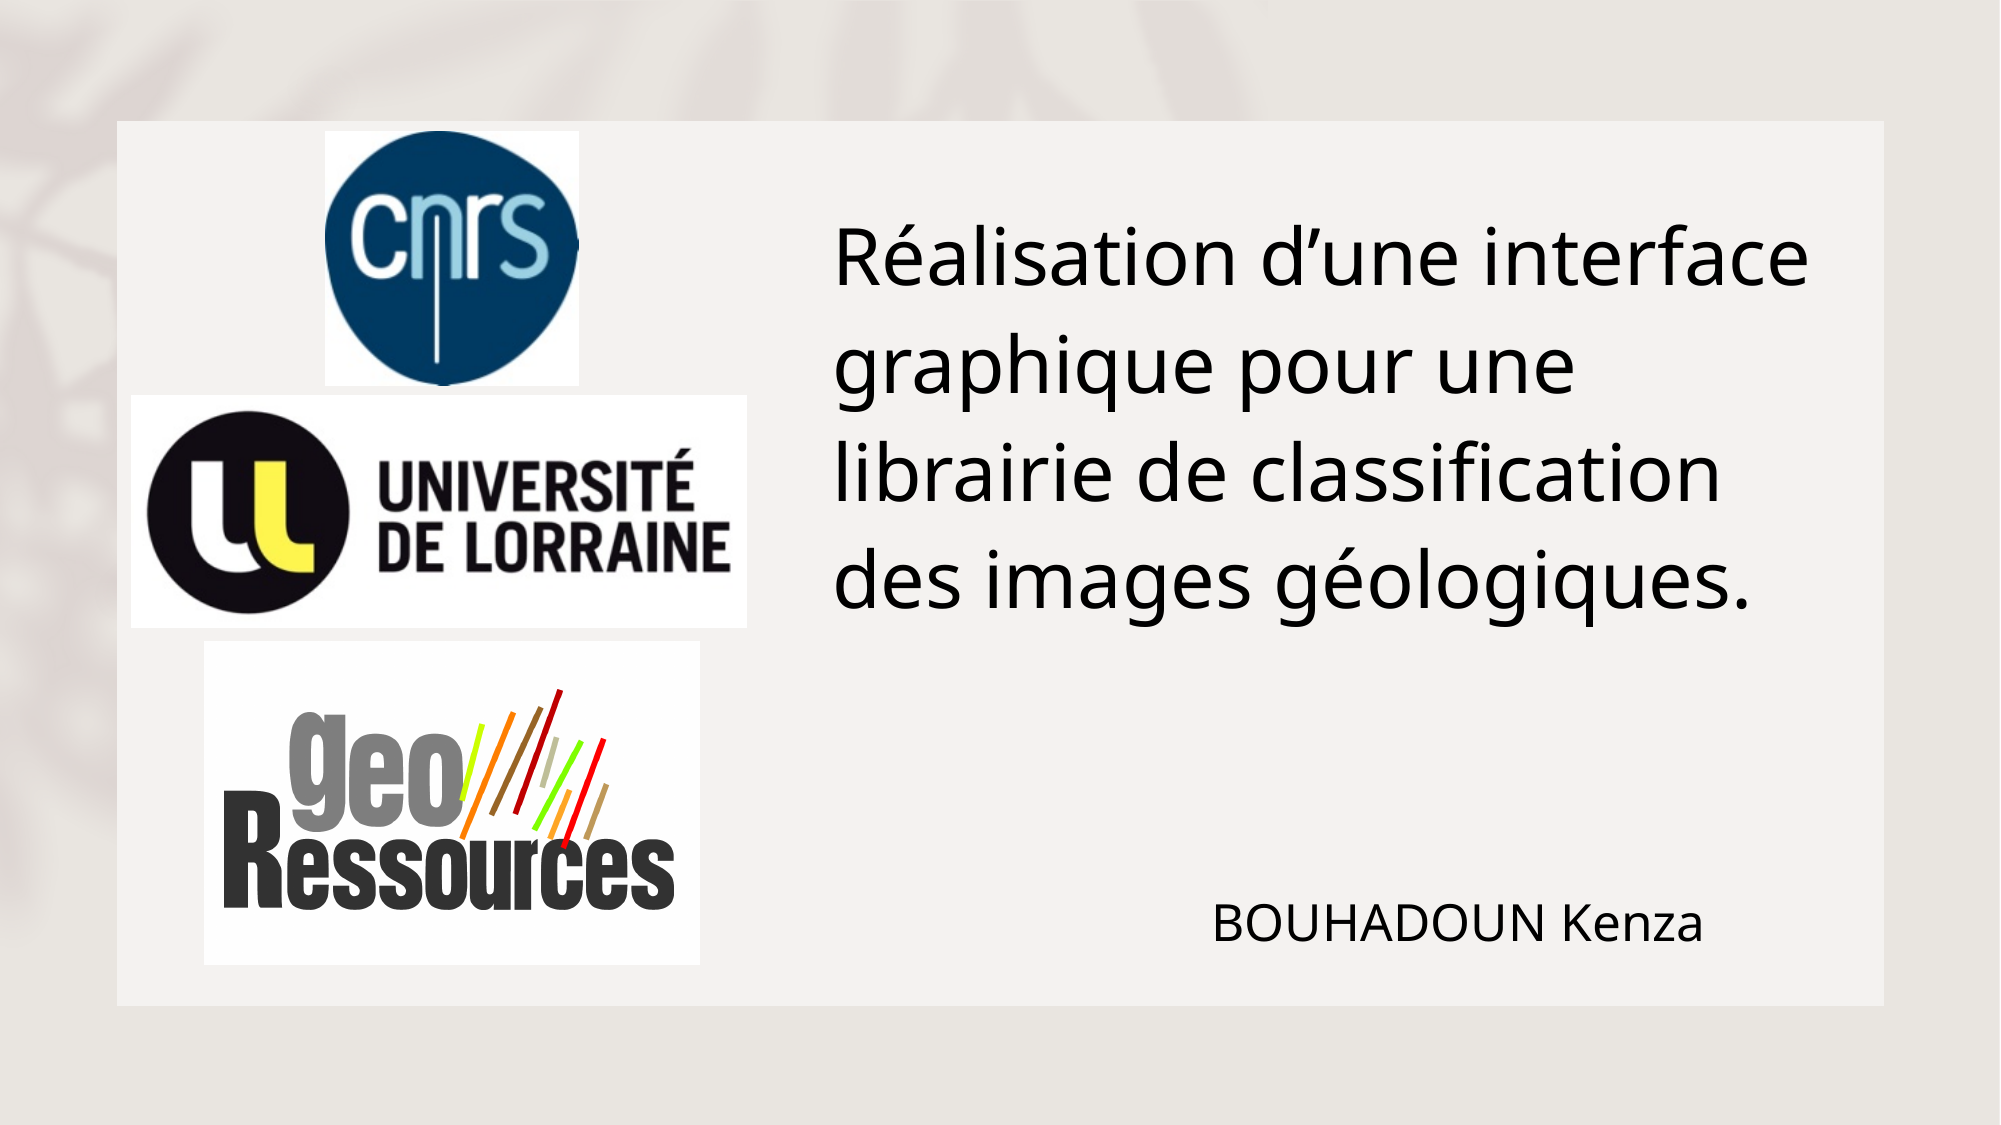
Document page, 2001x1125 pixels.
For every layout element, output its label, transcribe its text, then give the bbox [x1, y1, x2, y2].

picture [131, 395, 747, 628]
picture [204, 641, 700, 965]
subtitle BOUHADOUN Kenza [1196, 872, 1851, 965]
title Réalisation d’une interface graphique pour une librairie de classification des images géologiques. [817, 174, 1838, 640]
picture [325, 131, 579, 386]
